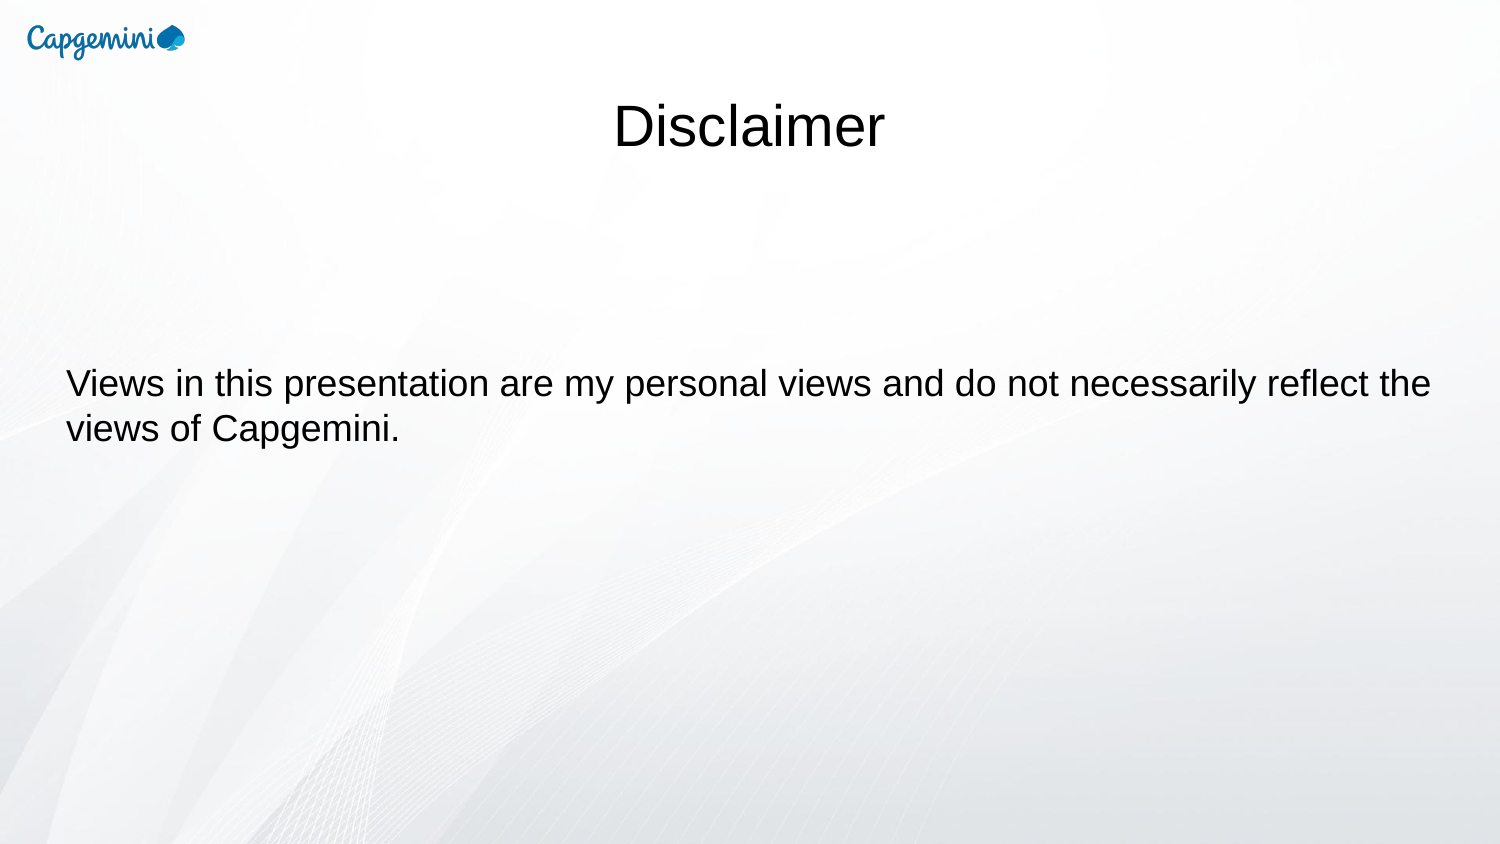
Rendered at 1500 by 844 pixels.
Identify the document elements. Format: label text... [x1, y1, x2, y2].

list Views in this presentation are my personal views and do not necessarily reflect the views of Capgemini. [51, 344, 1449, 458]
picture [0, 0, 1500, 844]
title Disclaimer [51, 72, 1449, 167]
